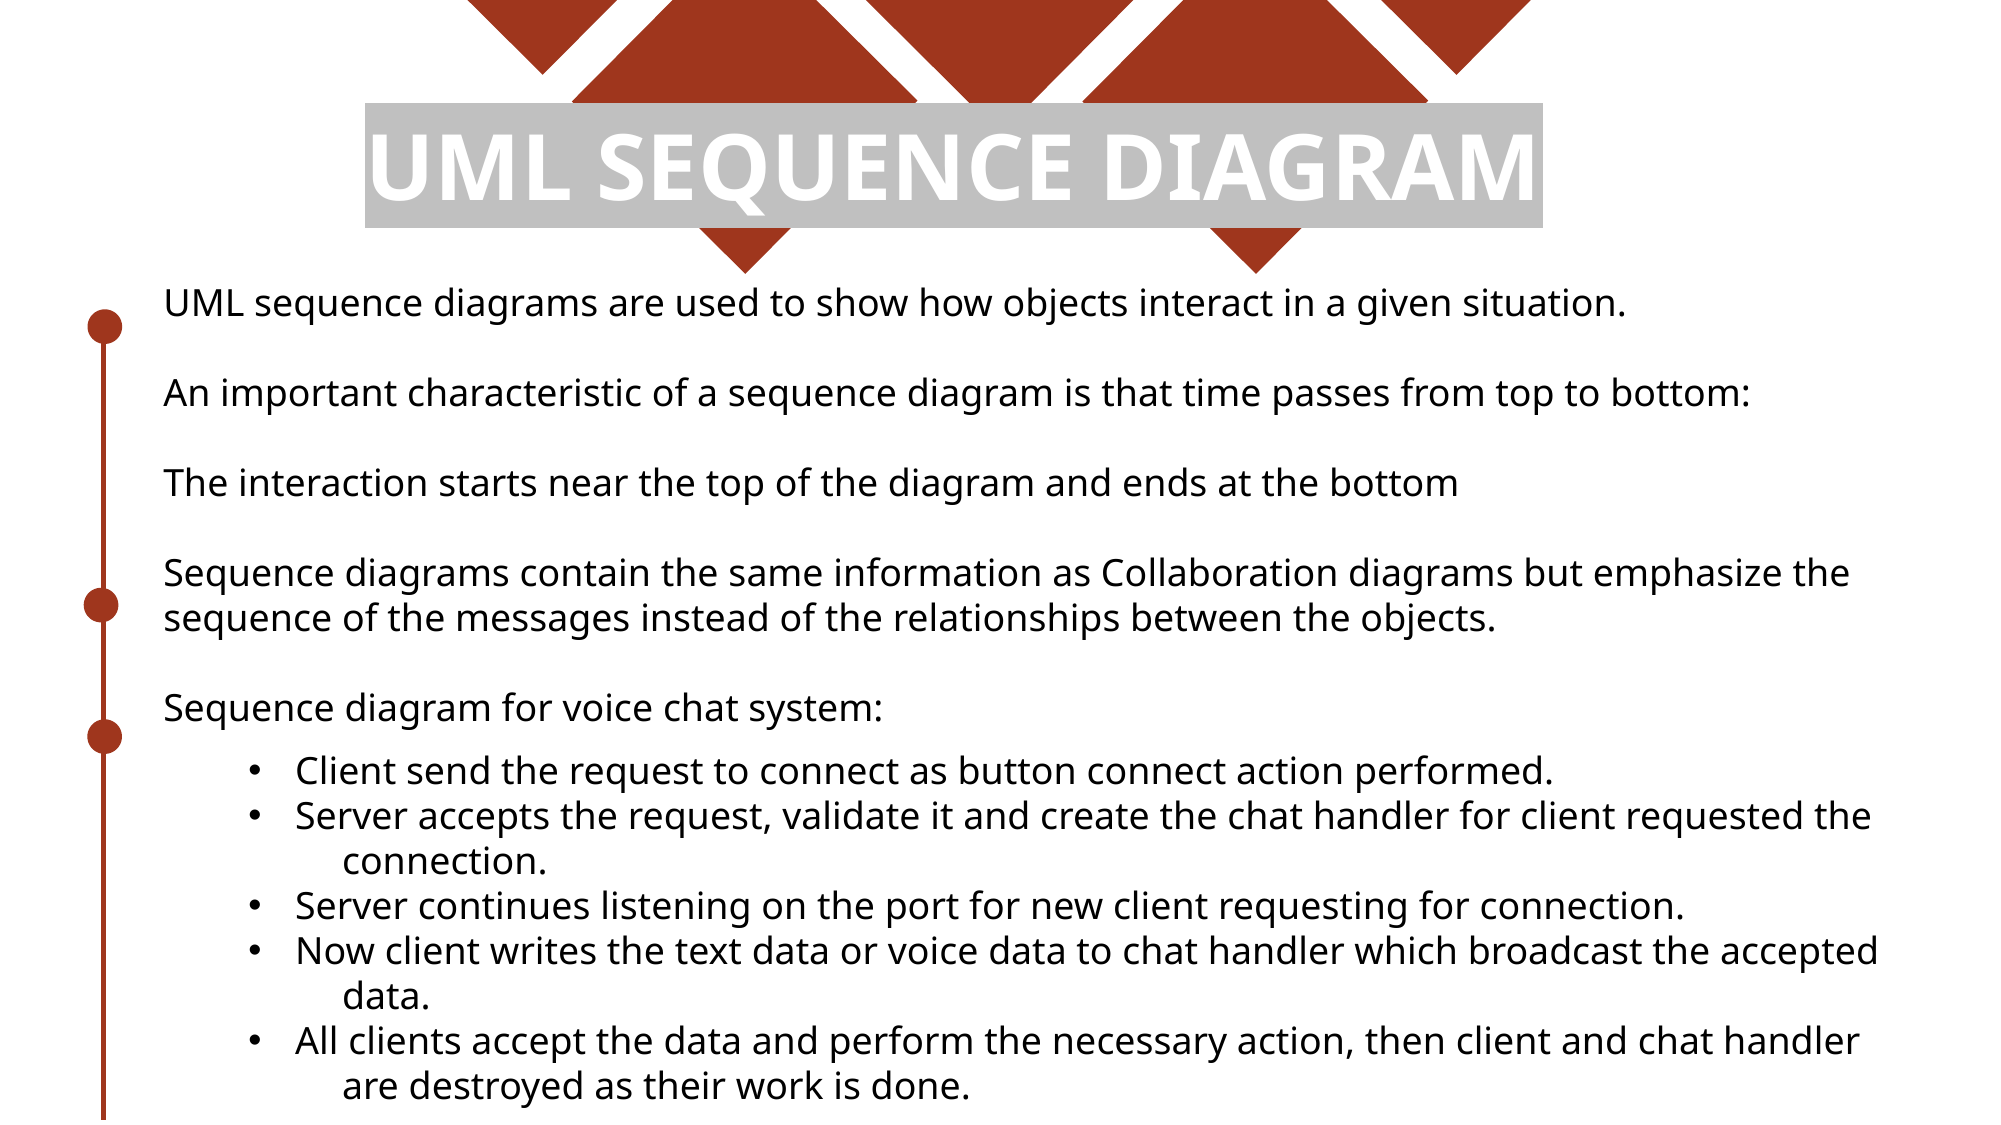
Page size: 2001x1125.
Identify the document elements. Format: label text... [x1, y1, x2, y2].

text_box UML sequence diagrams are used to show how objects interact in a given situation. An important characteristic of a sequence diagram is that time passes from top to bottom: The interaction starts near the top of the diagram and ends at the bottom Sequence diagrams contain the same information as Collaboration diagrams but emphasize the sequence of the messages instead of the relationships between the objects. Sequence diagram for voice chat system: [148, 271, 1965, 742]
text_box Client send the request to connect as button connect action performed. Server accepts the request, validate it and create the chat handler for client requested the connection. Server continues listening on the port for new client requesting for connection. Now client writes the text data or voice data to chat handler which broadcast the accepted data. All clients accept the data and perform the necessary action, then client and chat handler are destroyed as their work is done. [233, 735, 1970, 1115]
title UML SEQUENCE DIAGRAM [34, 59, 1874, 283]
text_box [83, 587, 119, 623]
text_box [87, 719, 122, 754]
